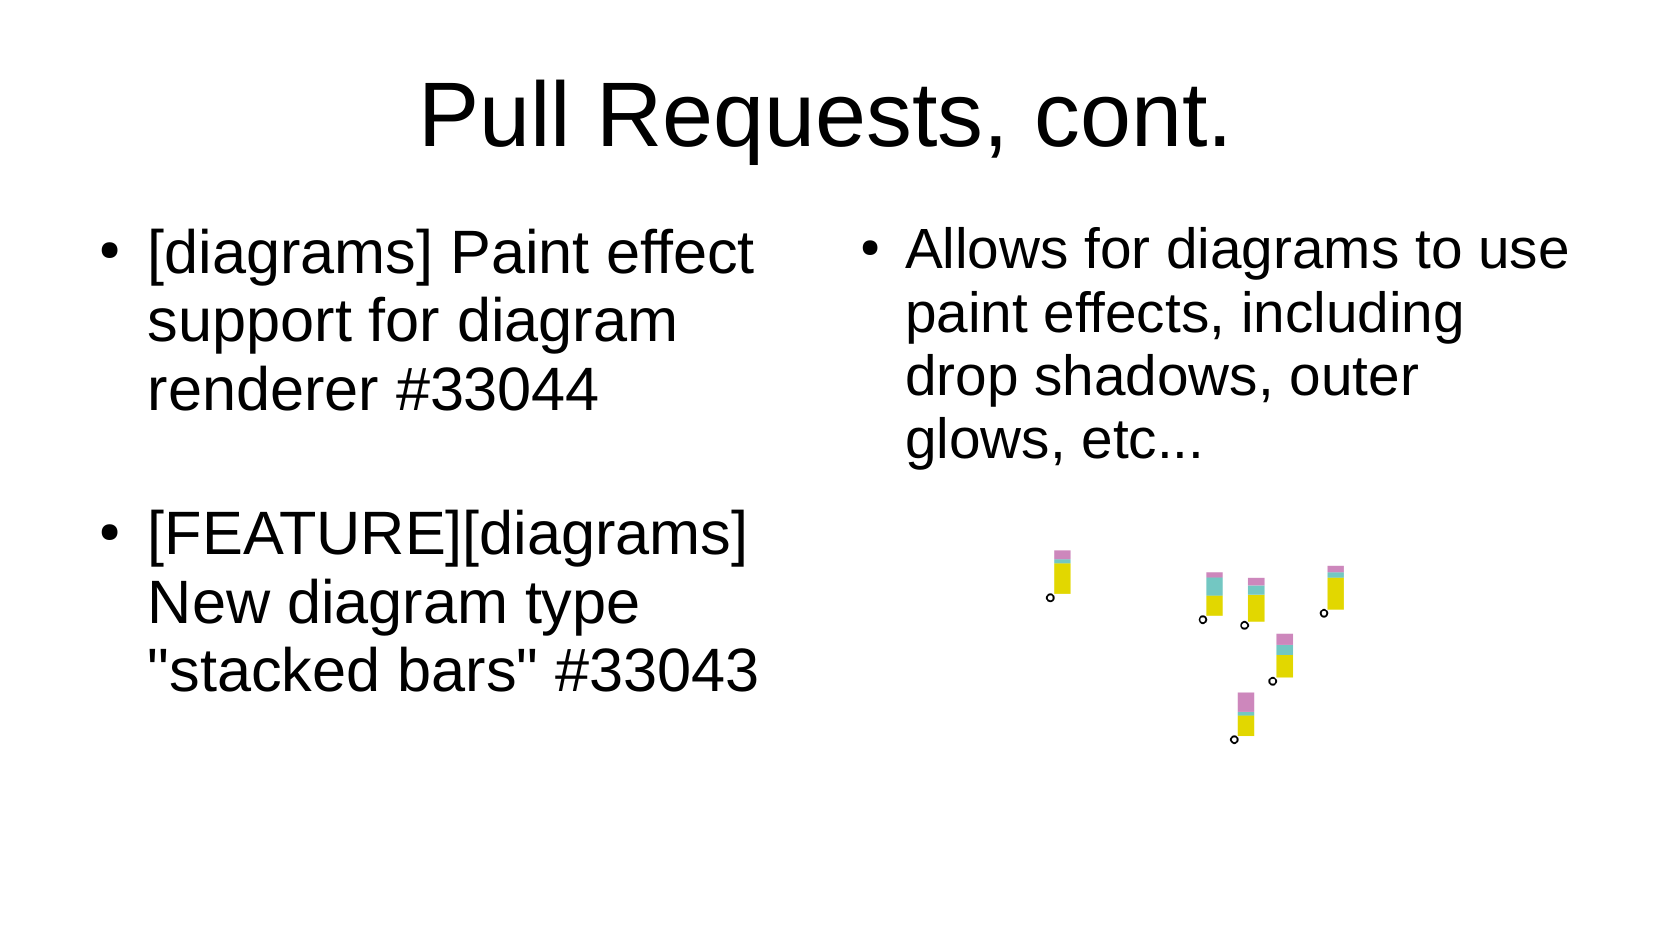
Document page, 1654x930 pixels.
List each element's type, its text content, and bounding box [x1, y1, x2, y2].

picture [1010, 499, 1374, 757]
list [FEATURE][diagrams] New diagram type "stacked bars" #33043 [82, 499, 809, 757]
list [diagrams] Paint effect support for diagram renderer #33044 [82, 217, 809, 475]
title Pull Requests, cont. [82, 37, 1571, 193]
list Allows for diagrams to use paint effects, including drop shadows, outer glows, etc... [844, 217, 1571, 475]
